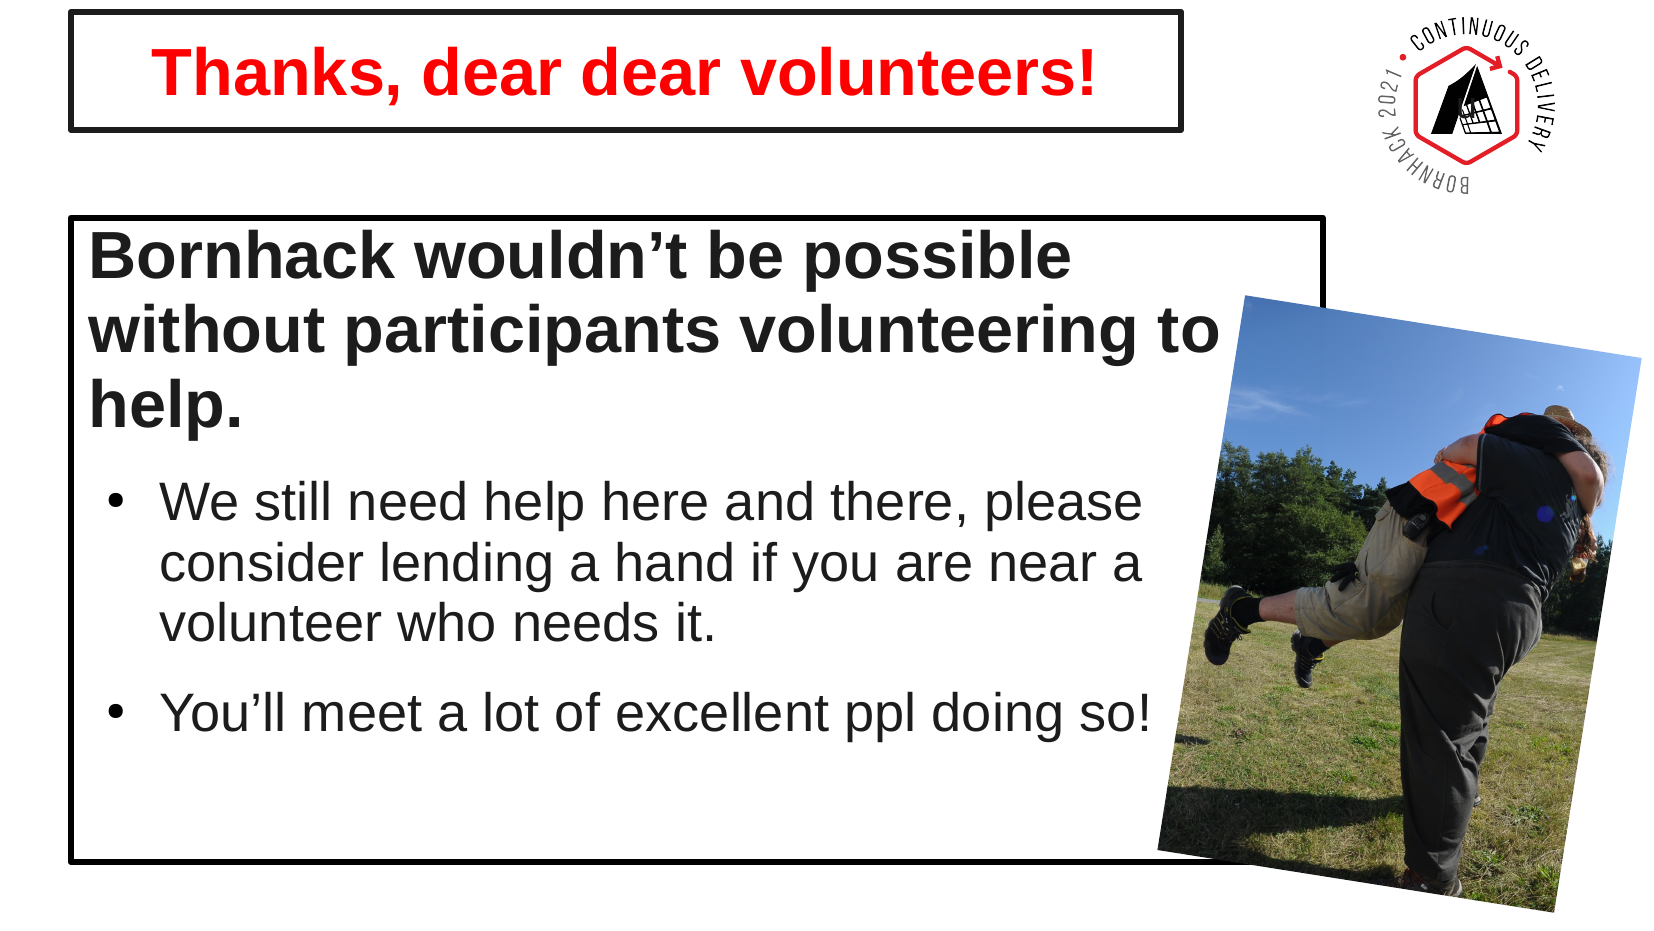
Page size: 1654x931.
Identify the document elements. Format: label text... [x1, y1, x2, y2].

title Thanks, dear dear volunteers! [70, 11, 1182, 130]
subtitle Bornhack wouldn’t be possible without participants volunteering to help. We still need help here and there, please consider lending a hand if you are near a volunteer who needs it. You’ll meet a lot of excellent ppl doing so! [70, 217, 1323, 863]
picture [1378, 17, 1555, 194]
picture [1157, 295, 1642, 913]
